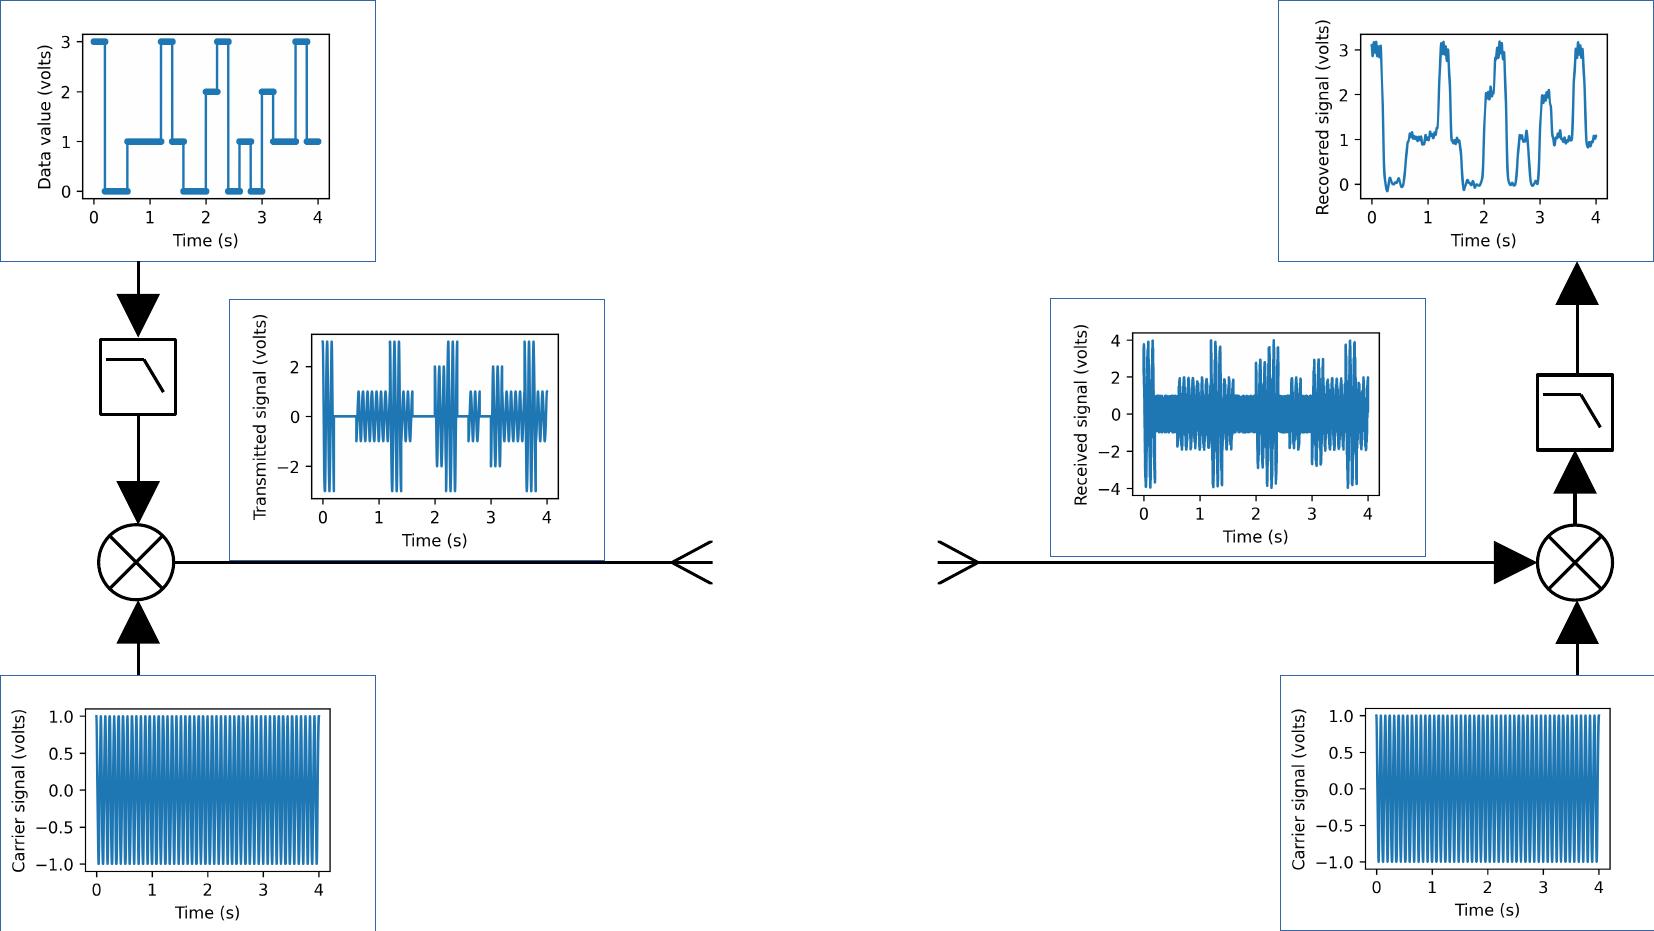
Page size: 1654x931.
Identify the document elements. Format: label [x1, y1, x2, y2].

picture [1050, 298, 1426, 557]
text_box [111, 524, 161, 559]
text_box [140, 537, 174, 588]
text_box [1578, 537, 1613, 588]
text_box [1550, 525, 1600, 559]
text_box [1550, 566, 1600, 601]
text_box [1537, 537, 1572, 588]
text_box [111, 566, 162, 600]
picture [0, 674, 376, 931]
picture [0, 0, 376, 262]
picture [1280, 674, 1654, 931]
picture [229, 299, 605, 561]
text_box [98, 537, 133, 587]
picture [1278, 0, 1654, 262]
